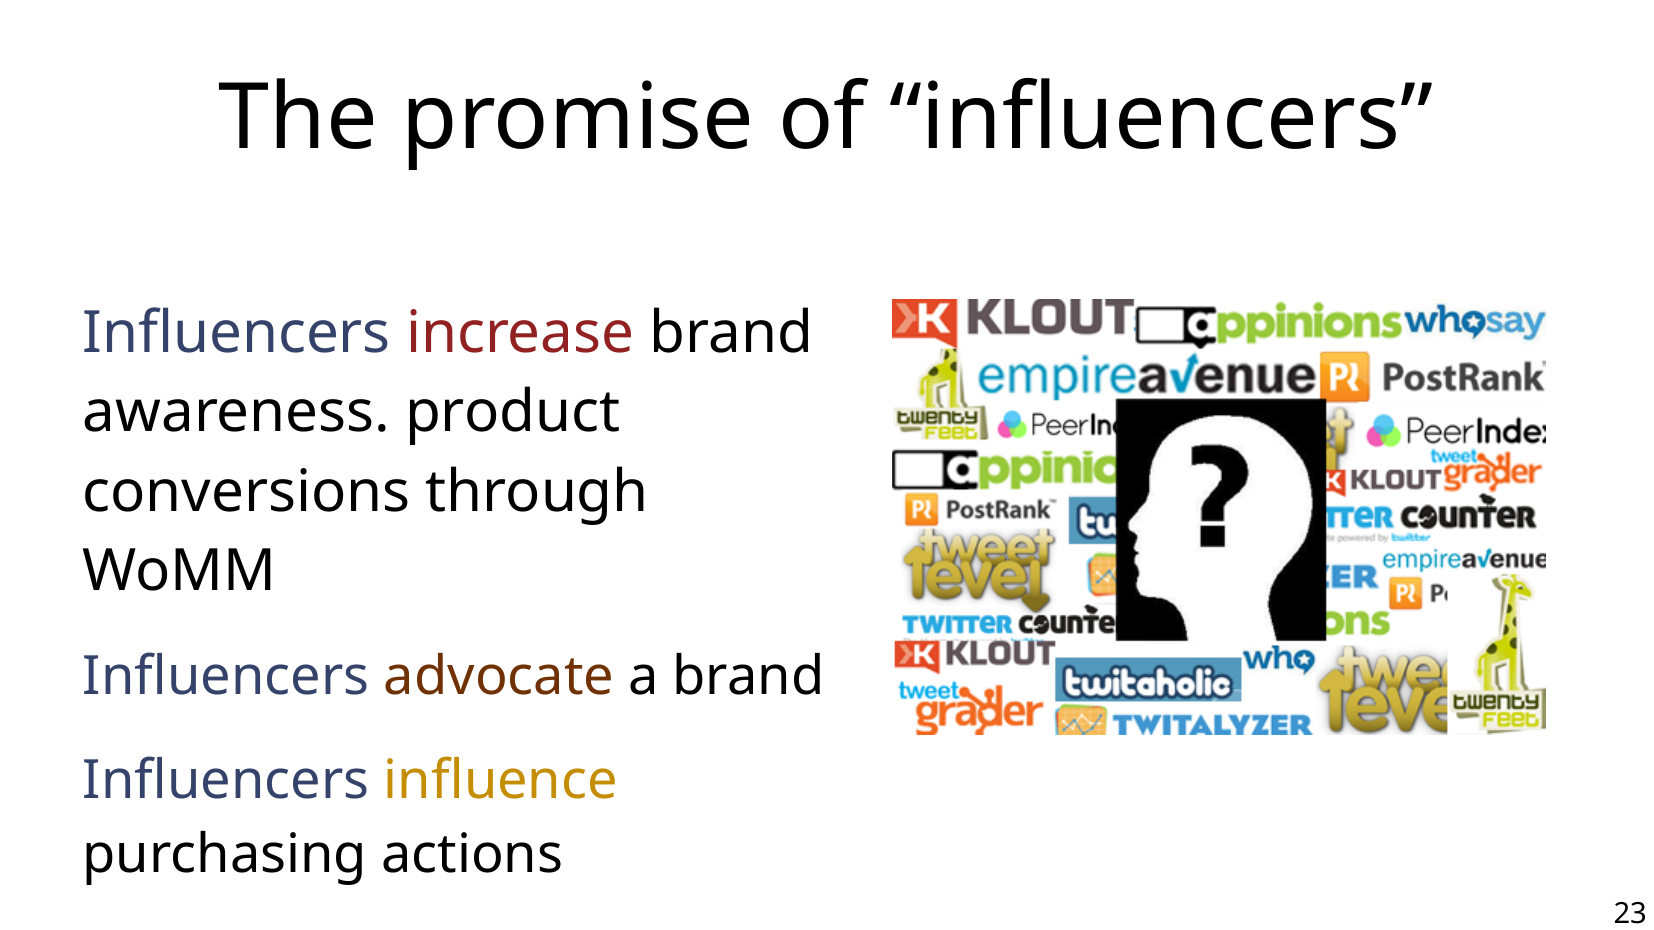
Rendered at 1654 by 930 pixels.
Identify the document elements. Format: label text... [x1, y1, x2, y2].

picture [892, 299, 1546, 736]
title The promise of “influencers” [82, 1, 1571, 225]
list Influencers increase brand awareness. product conversions through WoMM Influencers advocate a brand Influencers influence purchasing actions [82, 290, 826, 930]
